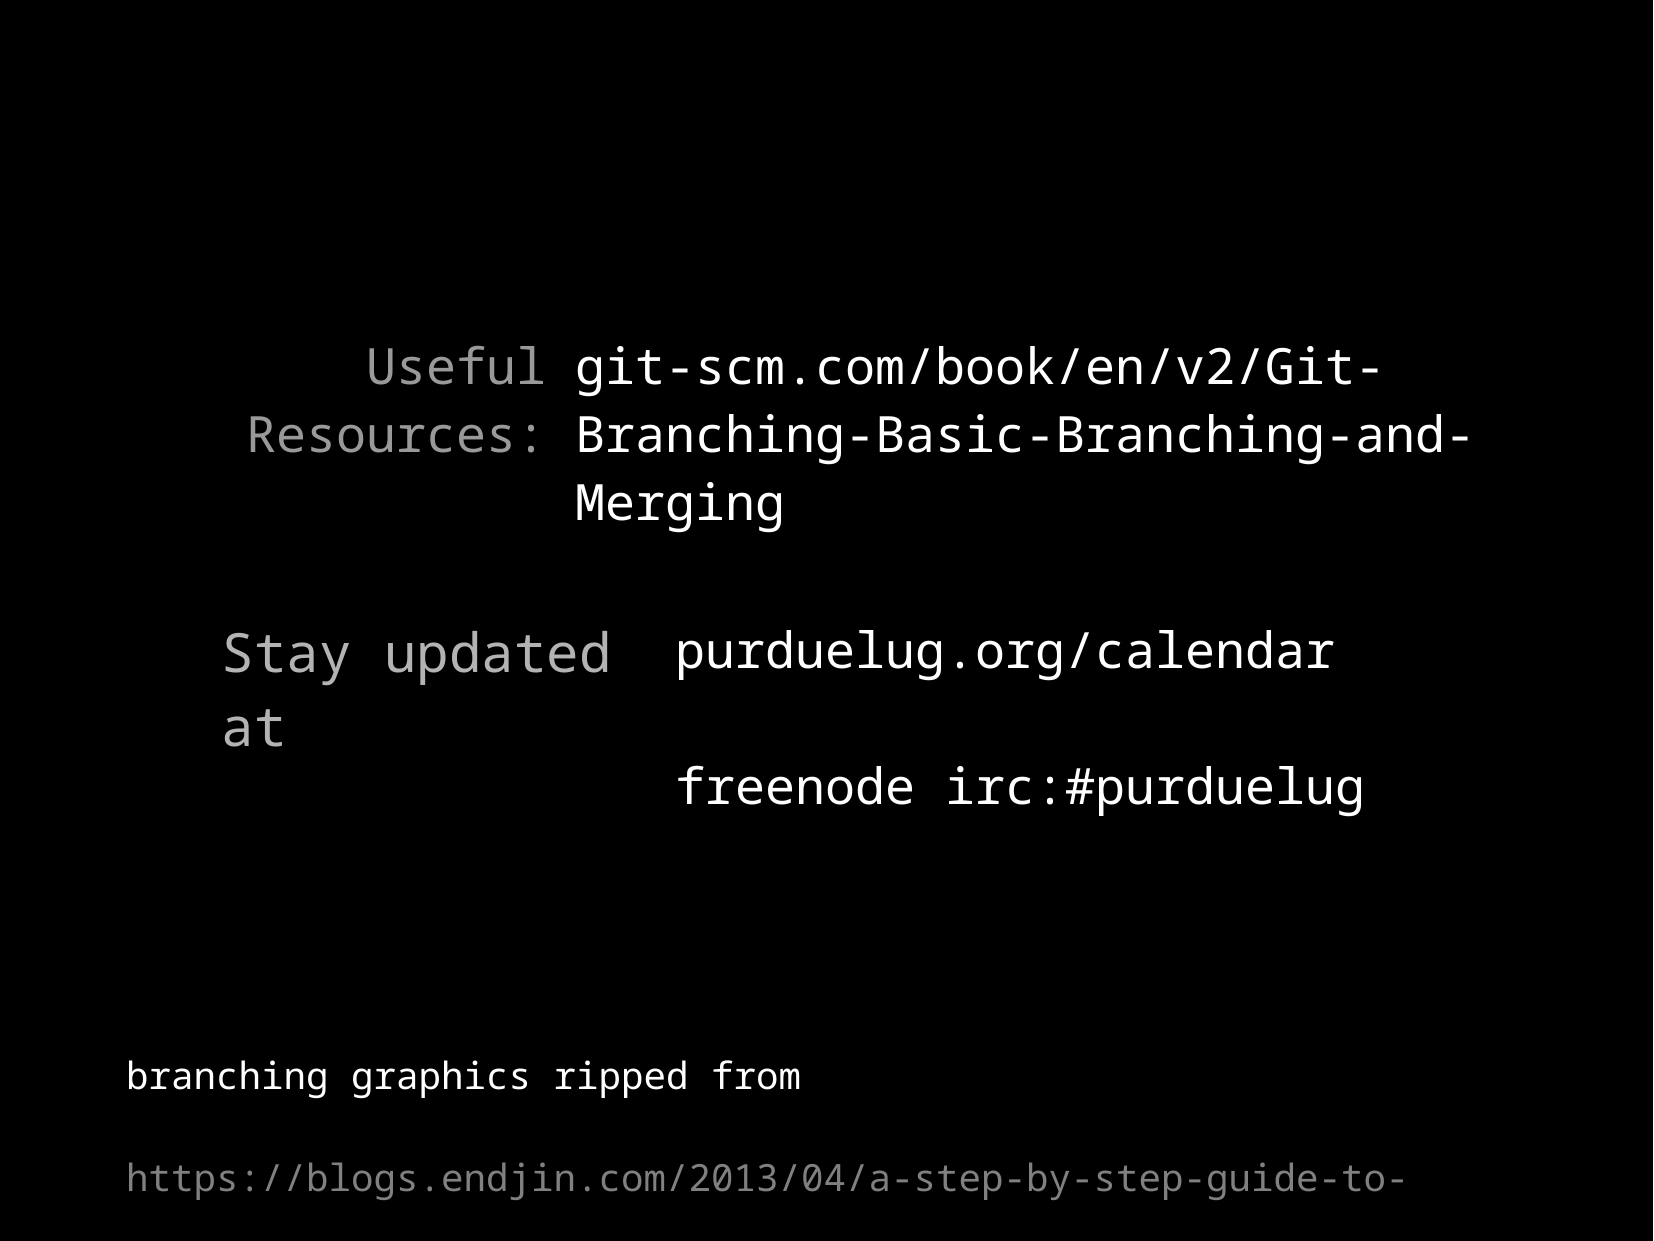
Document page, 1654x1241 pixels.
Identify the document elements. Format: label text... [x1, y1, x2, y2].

text_box purduelug.org/calendar freenode irc:#purduelug [639, 614, 1540, 864]
table_header git-scm.com/book/en/v2/Git-Branching-Basic-Branching-and-Merging [561, 323, 1520, 580]
text_box Stay updated at [186, 614, 639, 772]
table_header Useful Resources: [95, 323, 561, 580]
text_box branching graphics ripped from https://blogs.endjin.com/2013/04/a-step-by-step-guide-to-using-gitflow-with-teamcity-part-3-gitflow-commands/ [111, 991, 1548, 1187]
